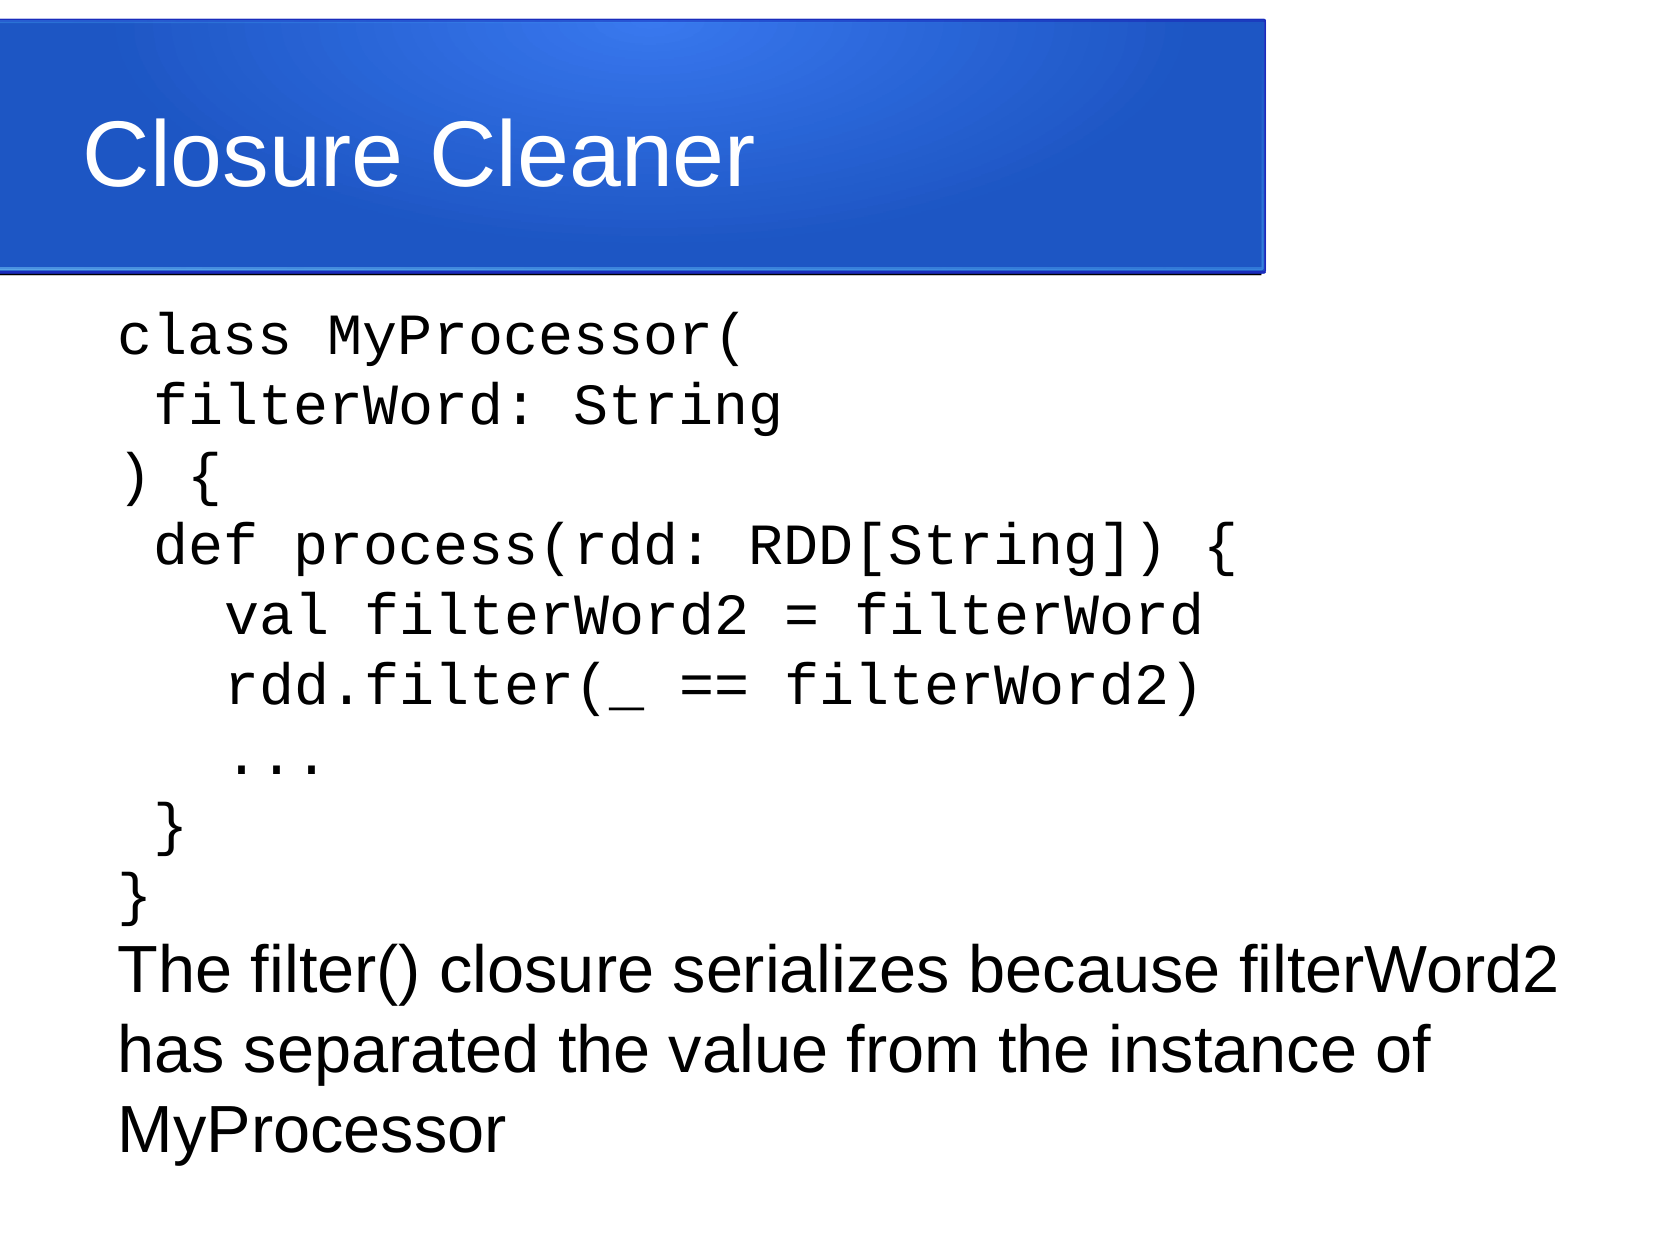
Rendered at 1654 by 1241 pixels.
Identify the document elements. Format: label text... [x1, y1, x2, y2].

picture [0, 17, 1269, 282]
text_box Closure Cleaner [82, 47, 1234, 252]
text_box class MyProcessor( filterWord: String ) { def process(rdd: RDD[String]) { val filterWord2 = filterWord rdd.filter(_ == filterWord2) ... } } The filter() closure serializes because filterWord2 has separated the value from the instance of MyProcessor [82, 296, 1571, 1016]
